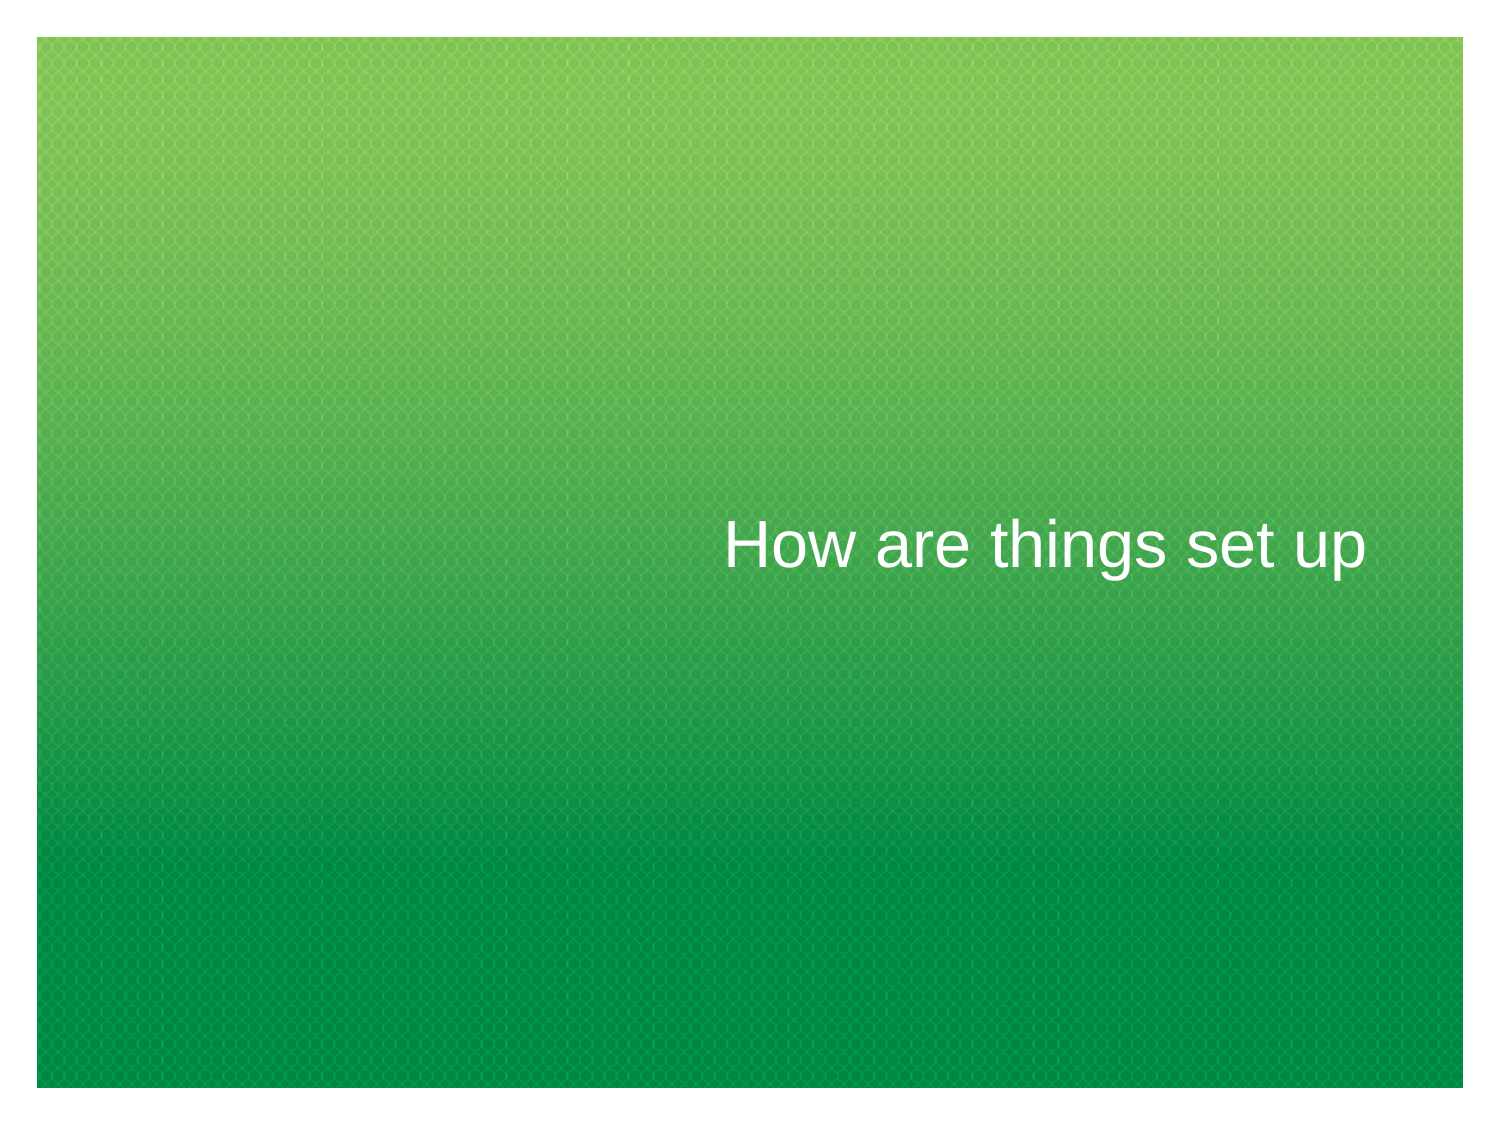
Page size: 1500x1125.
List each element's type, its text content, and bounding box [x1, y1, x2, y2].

picture [37, 37, 1463, 1088]
title How are things set up [135, 450, 1369, 638]
